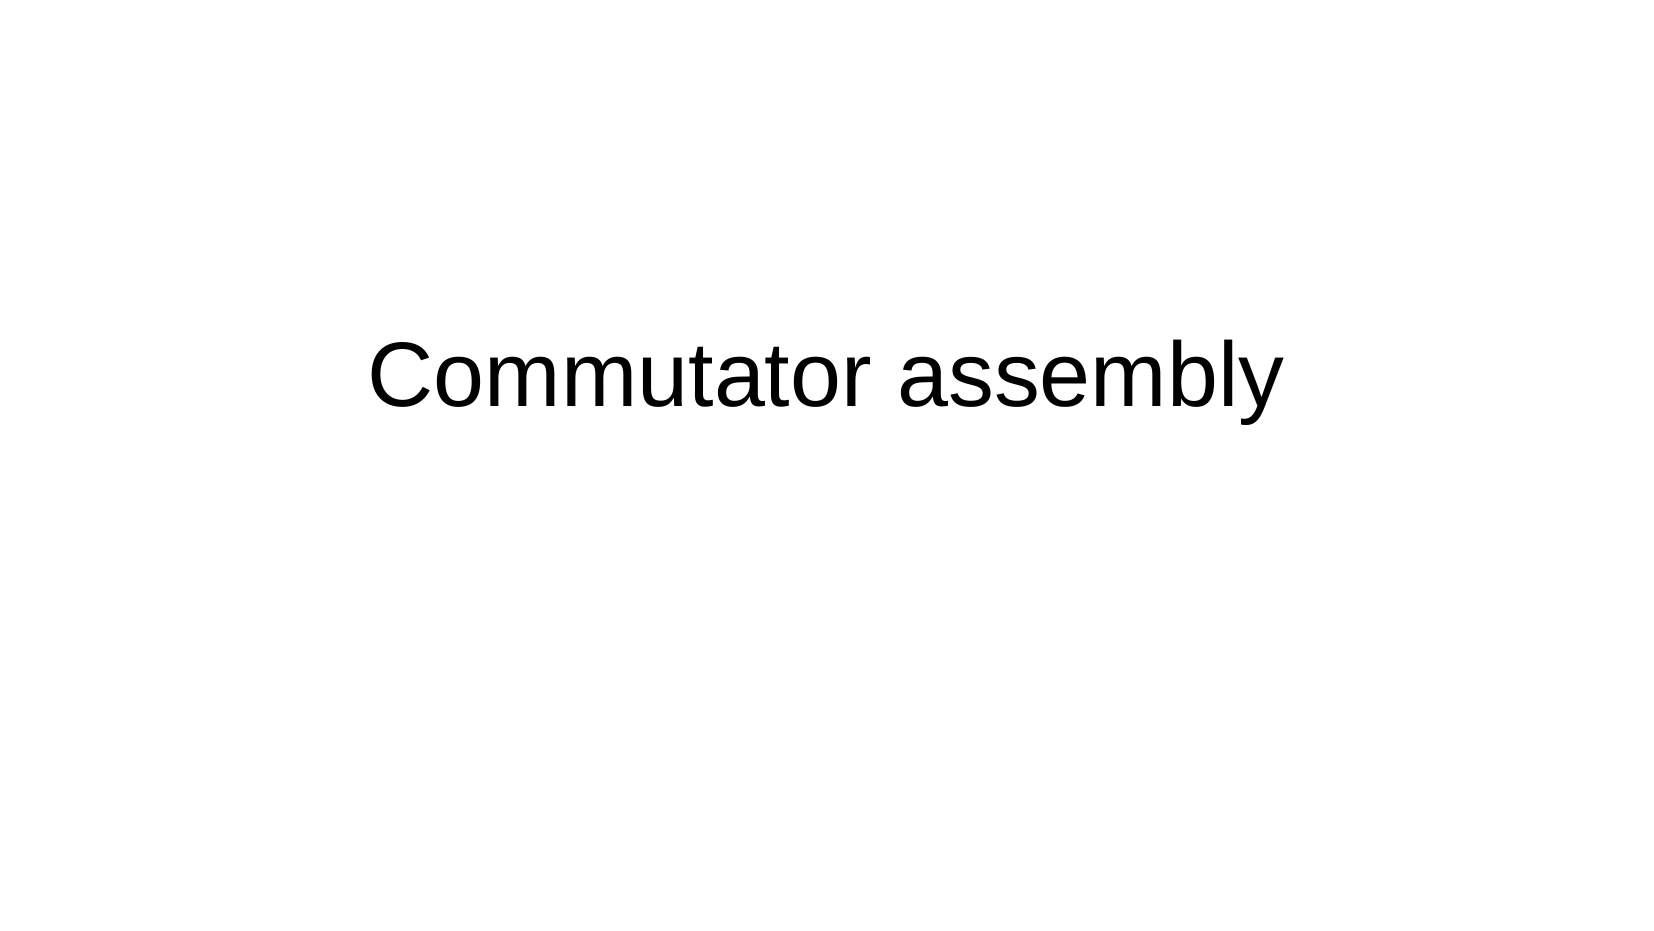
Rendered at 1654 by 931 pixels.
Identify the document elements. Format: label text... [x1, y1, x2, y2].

title Commutator assembly [82, 296, 1571, 453]
